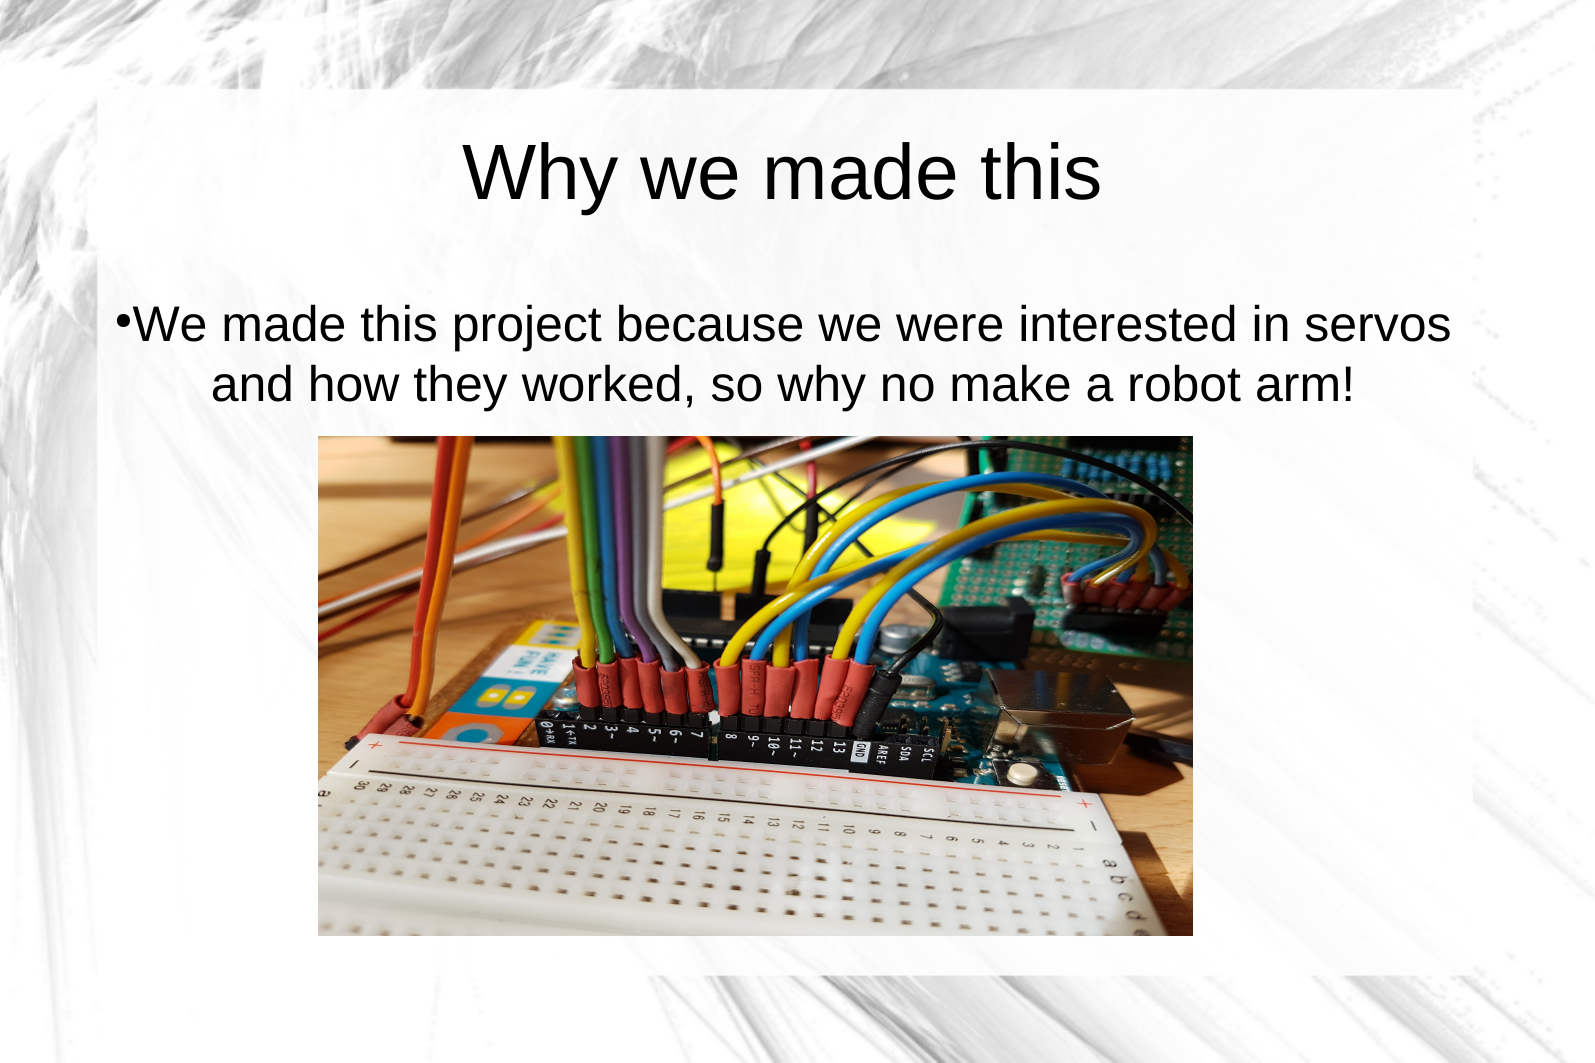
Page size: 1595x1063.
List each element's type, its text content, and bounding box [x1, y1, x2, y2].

subtitle We made this project because we were interested in servos and how they worked, so why no make a robot arm! [114, 0, 1453, 709]
picture [318, 437, 1193, 936]
